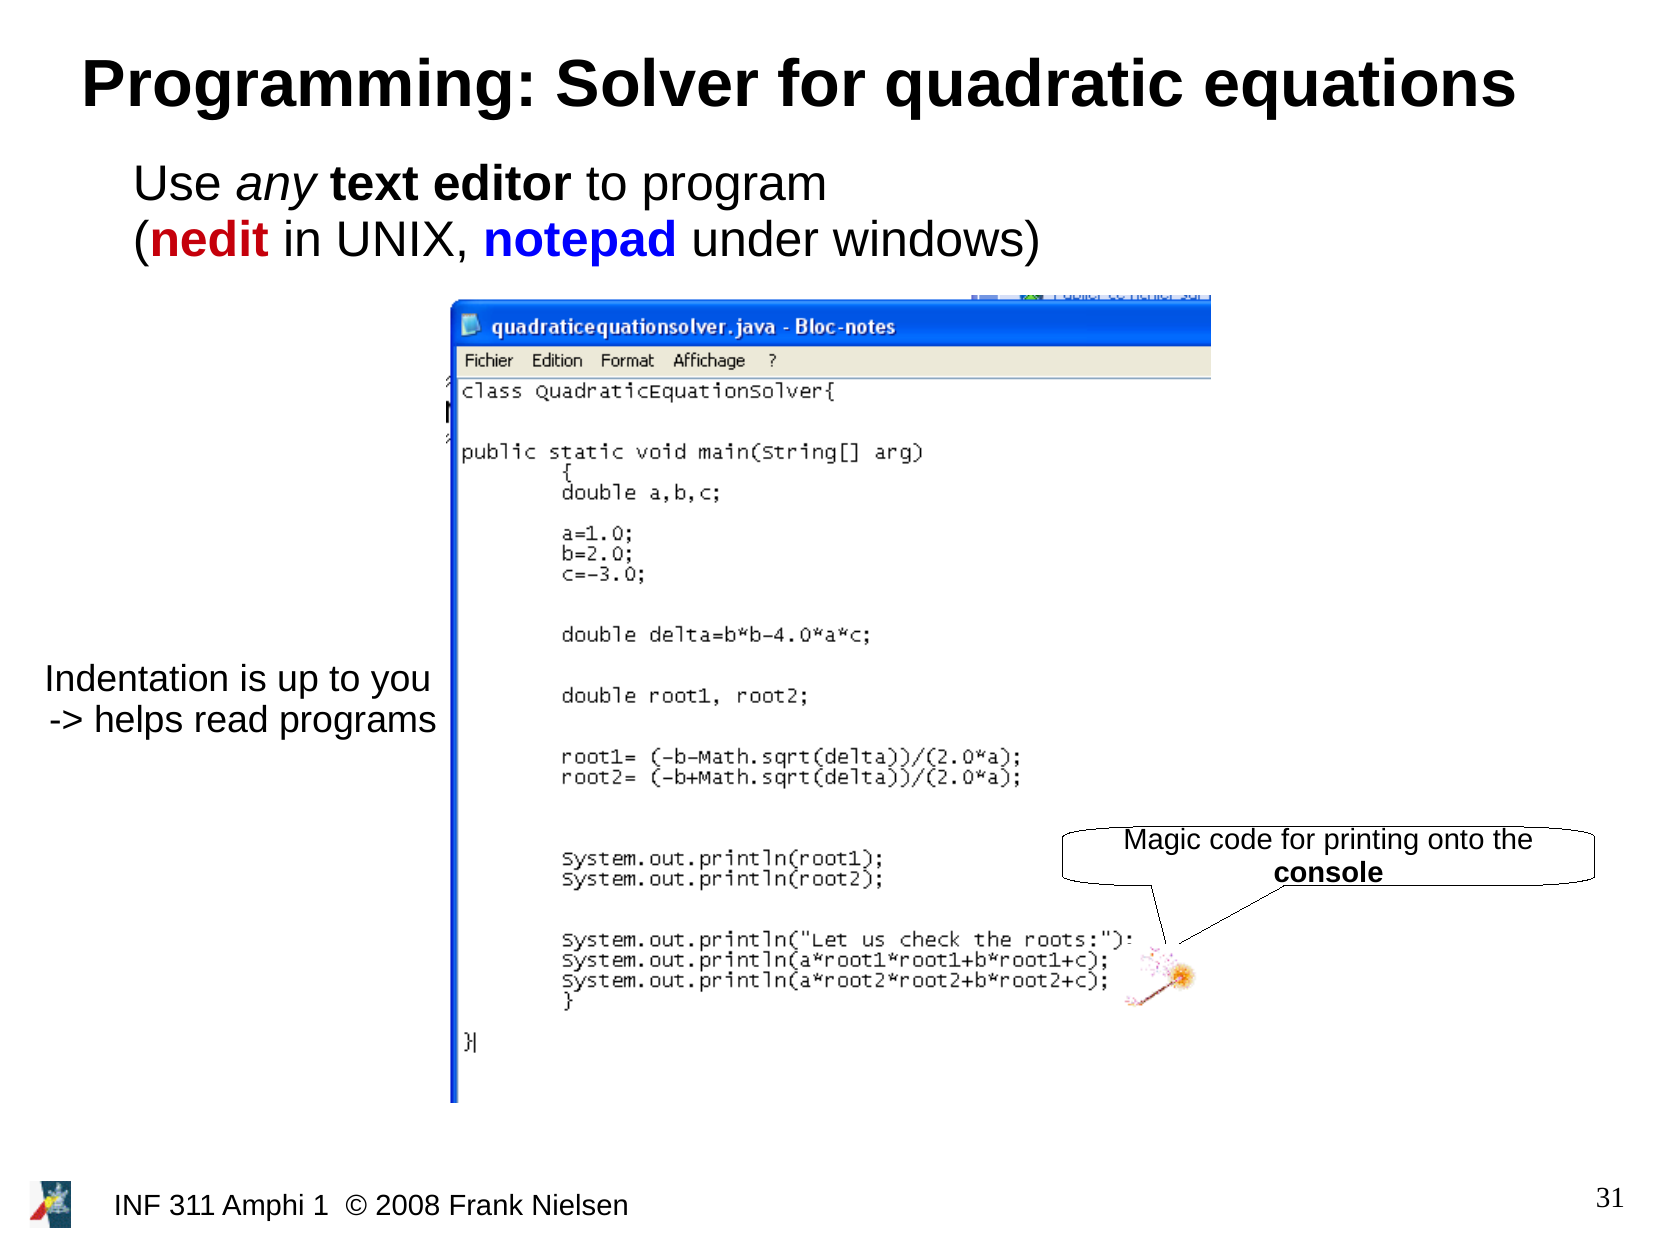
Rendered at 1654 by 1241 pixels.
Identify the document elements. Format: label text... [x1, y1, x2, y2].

picture [446, 295, 1211, 1104]
picture [29, 1181, 71, 1228]
text_box Programming: Solver for quadratic equations [67, 38, 1595, 207]
text_box Magic code for printing onto the console [1062, 826, 1595, 944]
text_box Indentation is up to you -> helps read programs [29, 649, 457, 749]
text_box Use any text editor to program (nedit in UNIX, notepad under windows) [118, 147, 1085, 277]
